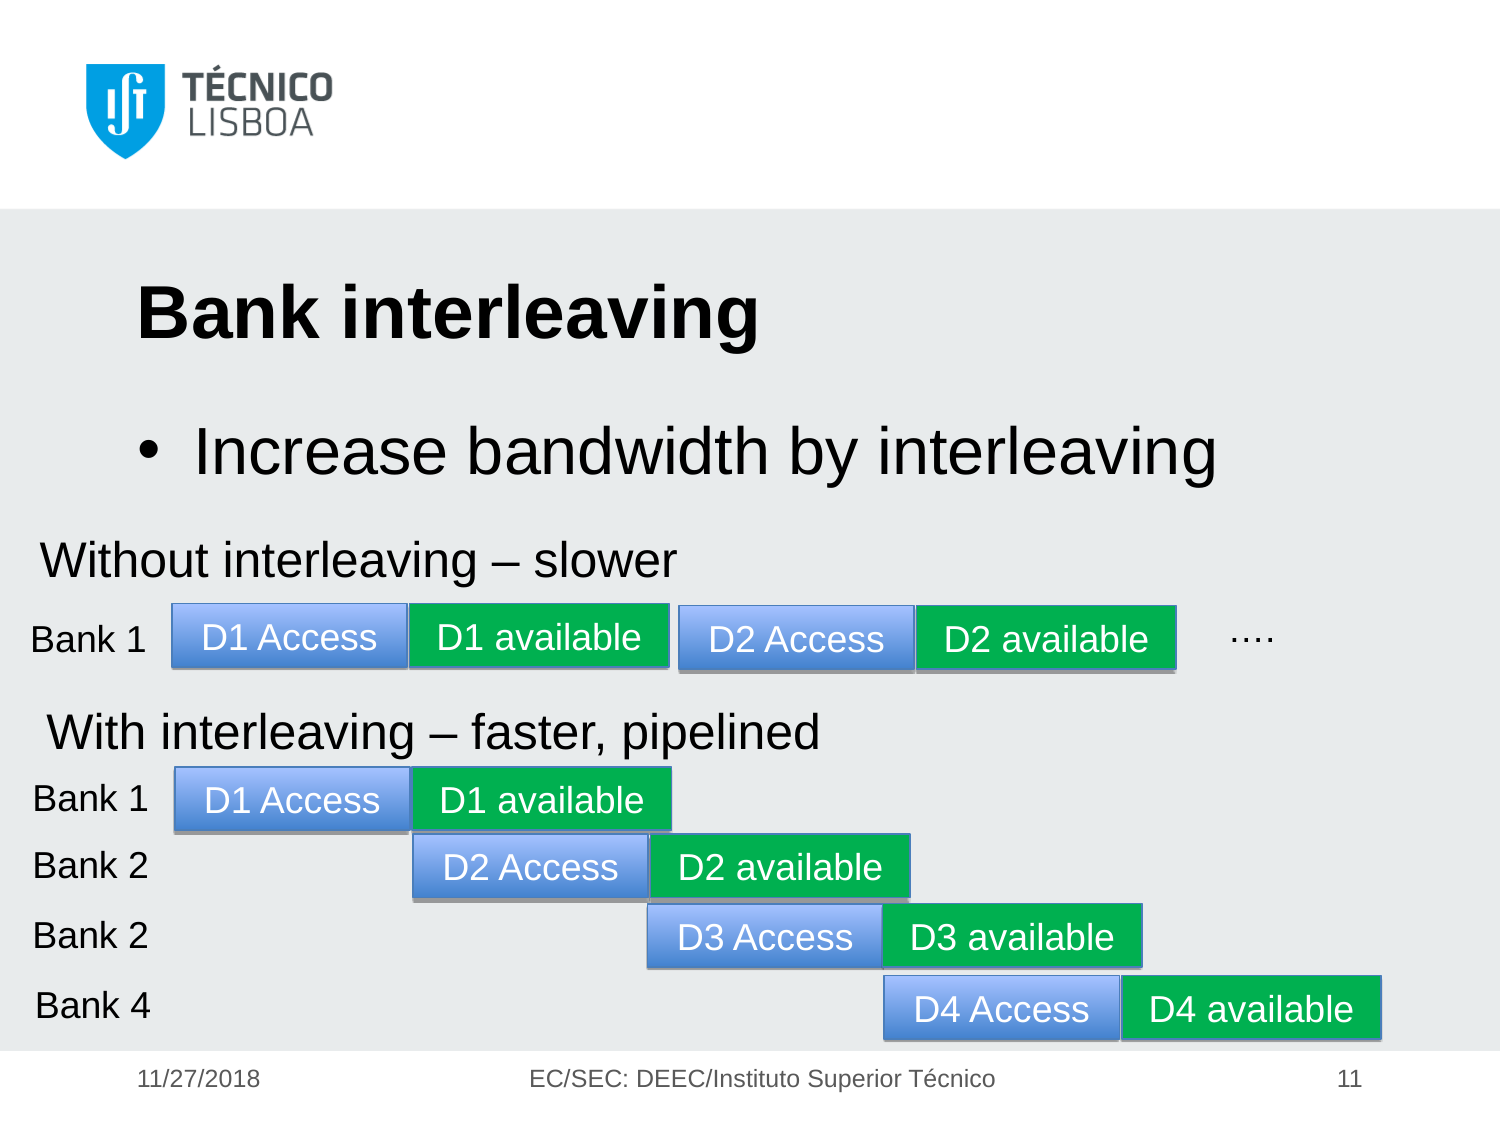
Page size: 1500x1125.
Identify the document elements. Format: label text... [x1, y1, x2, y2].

text_box With interleaving – faster, pipelined [31, 691, 837, 767]
text_box D1 Access [171, 603, 407, 667]
text_box D4 Access [884, 975, 1120, 1040]
text_box D3 Access [647, 903, 883, 968]
text_box D2 available [650, 834, 911, 898]
text_box D2 Access [678, 605, 914, 669]
slide_number <number> [1077, 1052, 1378, 1103]
picture [0, 0, 1500, 1125]
list Increase bandwidth by interleaving [121, 400, 1378, 503]
text_box Bank 2 [17, 903, 164, 964]
text_box D1 Access [174, 767, 410, 831]
text_box D2 available [916, 605, 1176, 669]
text_box Without interleaving – slower [24, 520, 694, 596]
title Bank interleaving [121, 237, 1378, 381]
text_box D2 Access [413, 834, 649, 898]
text_box D1 available [409, 603, 669, 667]
text_box D1 available [412, 767, 672, 831]
text_box Bank 1 [15, 608, 162, 668]
text_box D3 available [882, 903, 1143, 967]
slide_number 11/27/2018 [121, 1052, 425, 1103]
text_box Bank 1 [17, 766, 164, 827]
text_box D4 available [1121, 975, 1382, 1040]
text_box Bank 4 [19, 973, 167, 1034]
text_box …. [1212, 597, 1291, 658]
text_box Bank 2 [17, 834, 164, 894]
footer EC/SEC: DEEC/Instituto Superior Técnico [512, 1052, 1021, 1103]
